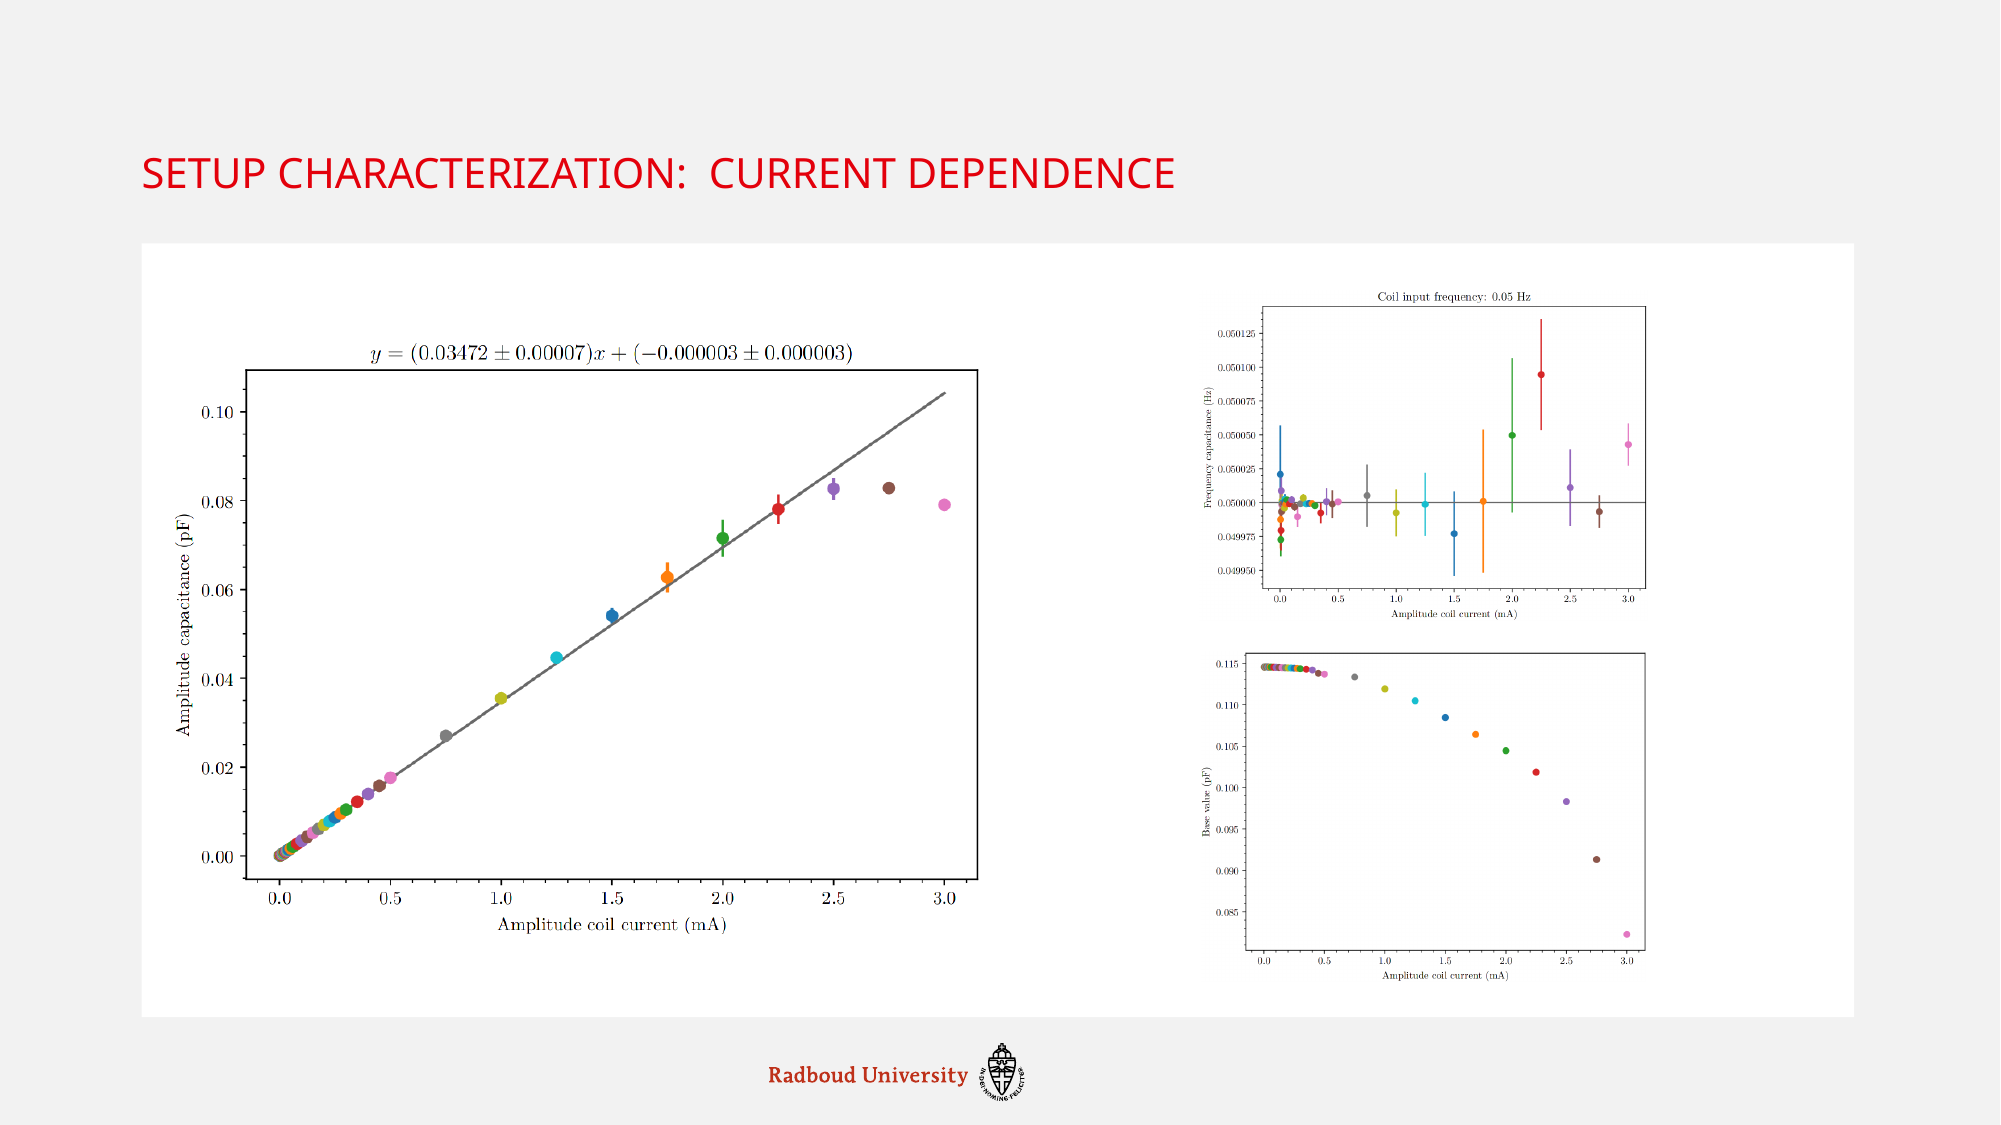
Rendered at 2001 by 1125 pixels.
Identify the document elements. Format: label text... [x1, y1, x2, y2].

picture [1199, 290, 1648, 621]
picture [1201, 651, 1646, 982]
picture [174, 339, 981, 934]
title Setup Characterization: Current dependence [141, 146, 1855, 195]
